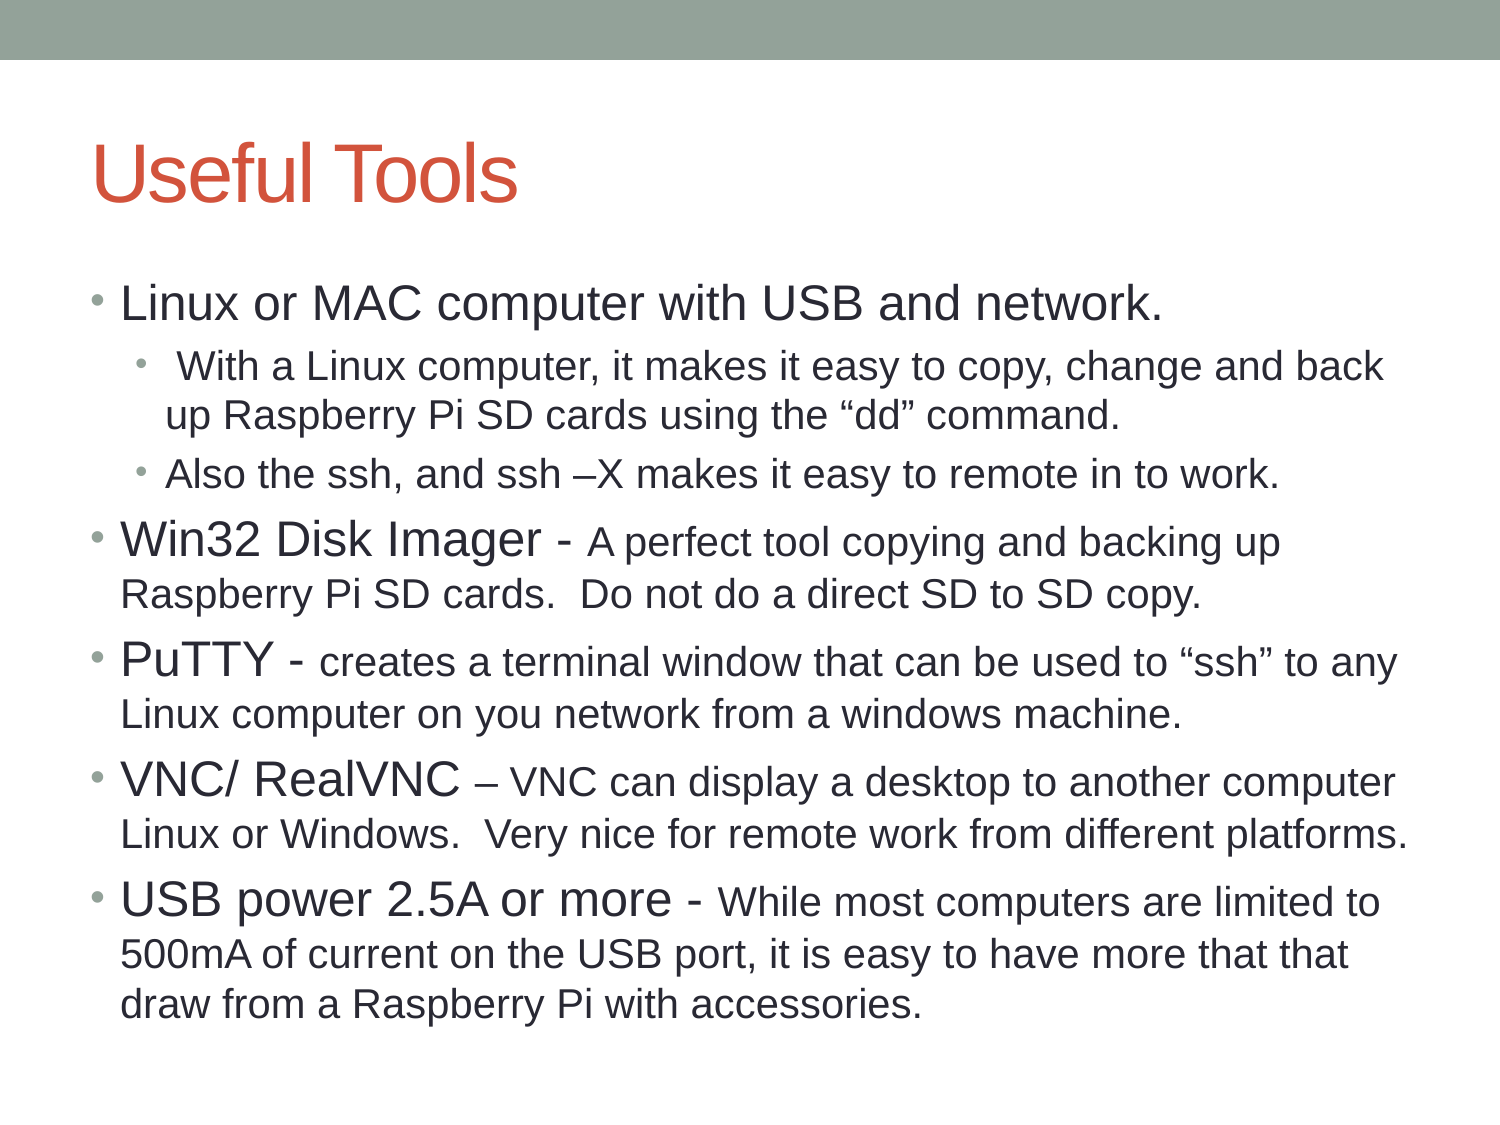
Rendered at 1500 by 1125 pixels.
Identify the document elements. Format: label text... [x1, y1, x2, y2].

title Useful Tools [75, 87, 1425, 250]
list Linux or MAC computer with USB and network. With a Linux computer, it makes it easy to copy, change and back up Raspberry Pi SD cards using the “dd” command. Also the ssh, and ssh –X makes it easy to remote in to work. Win32 Disk Imager - A perfect tool copying and backing up Raspberry Pi SD cards. Do not do a direct SD to SD copy. PuTTY - creates a terminal window that can be used to “ssh” to any Linux computer on you network from a windows machine. VNC/ RealVNC – VNC can display a desktop to another computer Linux or Windows. Very nice for remote work from different platforms. USB power 2.5A or more - While most computers are limited to 500mA of current on the USB port, it is easy to have more that that draw from a Raspberry Pi with accessories. [75, 262, 1425, 1063]
